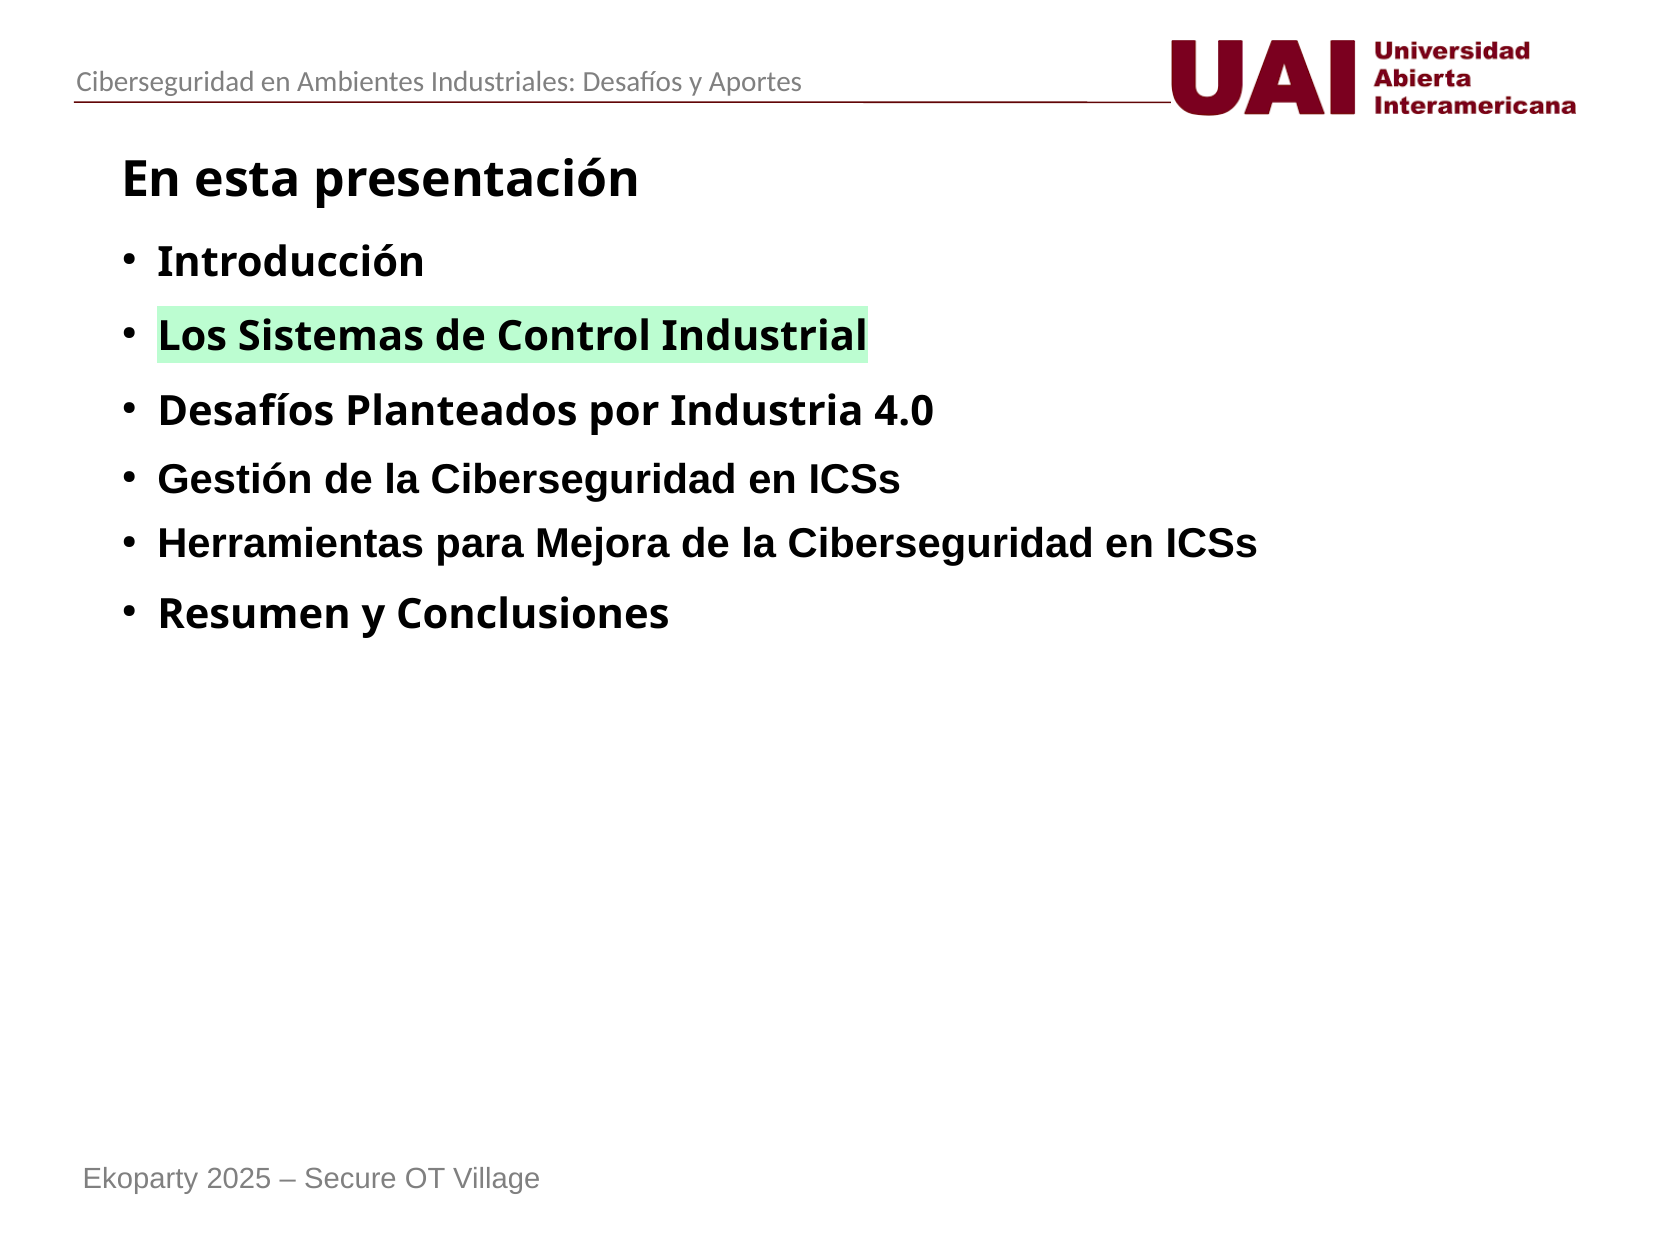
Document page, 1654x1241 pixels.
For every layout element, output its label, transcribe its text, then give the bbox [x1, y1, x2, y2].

picture [1171, 40, 1577, 116]
text_box En esta presentación [106, 135, 731, 219]
text_box Introducción Los Sistemas de Control Industrial Desafíos Planteados por Industria 4.0 Gestión de la Ciberseguridad en ICSs Herramientas para Mejora de la Ciberseguridad en ICSs Resumen y Conclusiones [107, 223, 1512, 1063]
